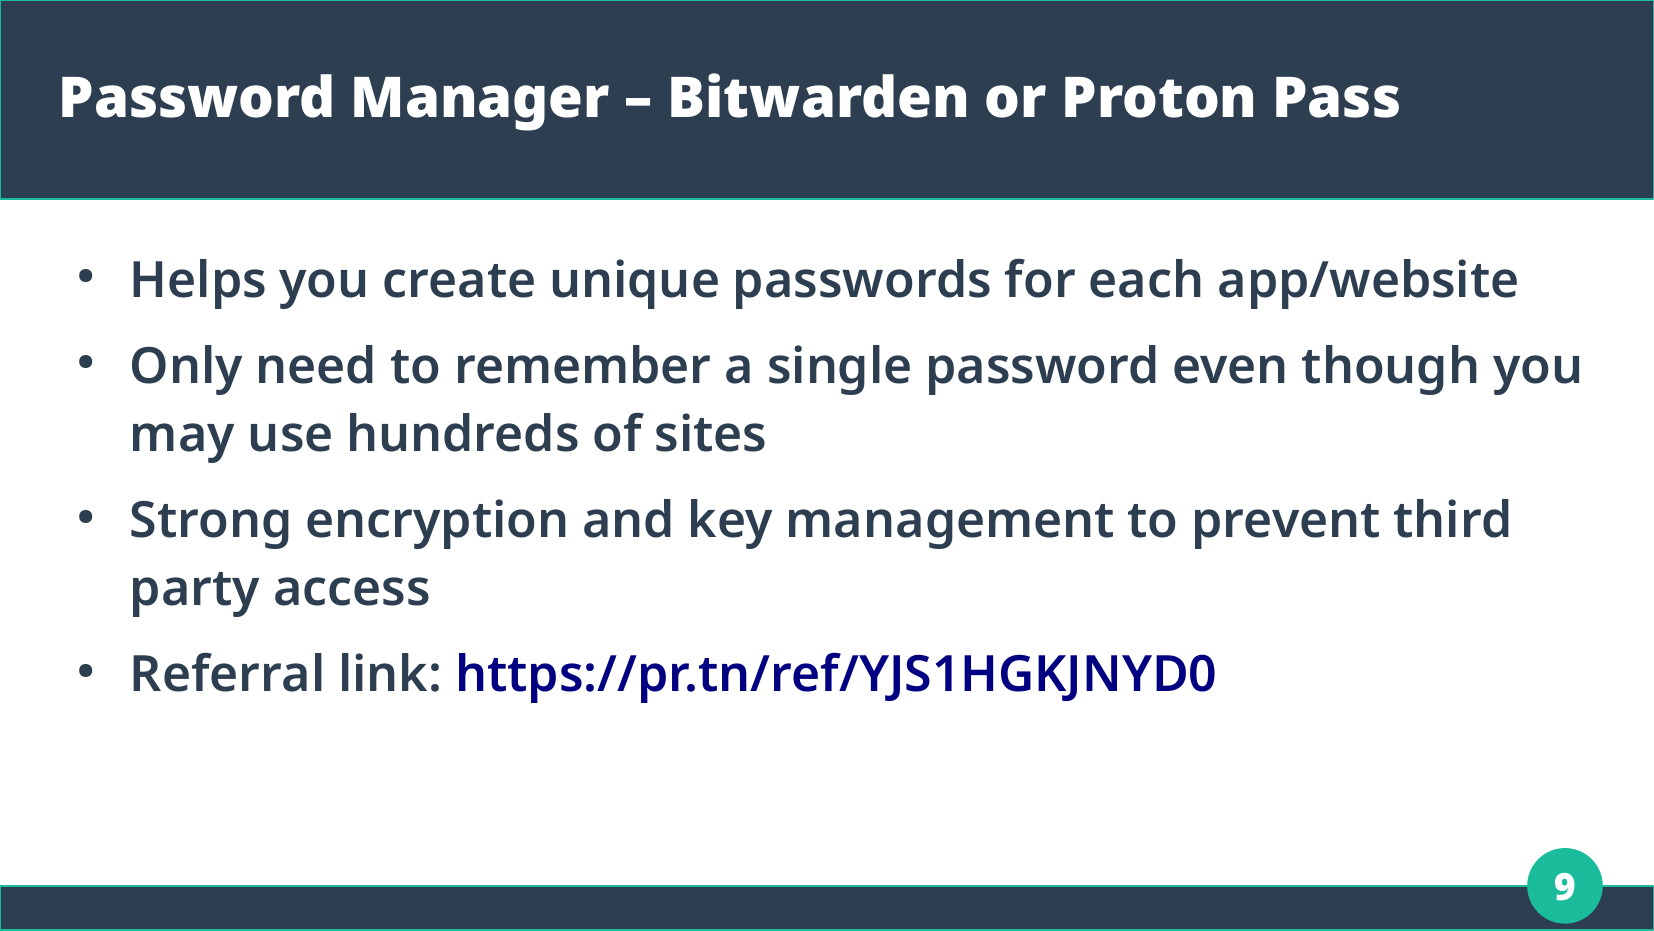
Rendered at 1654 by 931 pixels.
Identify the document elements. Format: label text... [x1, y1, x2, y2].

list Helps you create unique passwords for each app/website Only need to remember a single password even though you may use hundreds of sites Strong encryption and key management to prevent third party access Referral link: https://pr.tn/ref/YJS1HGKJNYD0 [59, 243, 1595, 864]
title Password Manager – Bitwarden or Proton Pass [59, 37, 1595, 155]
